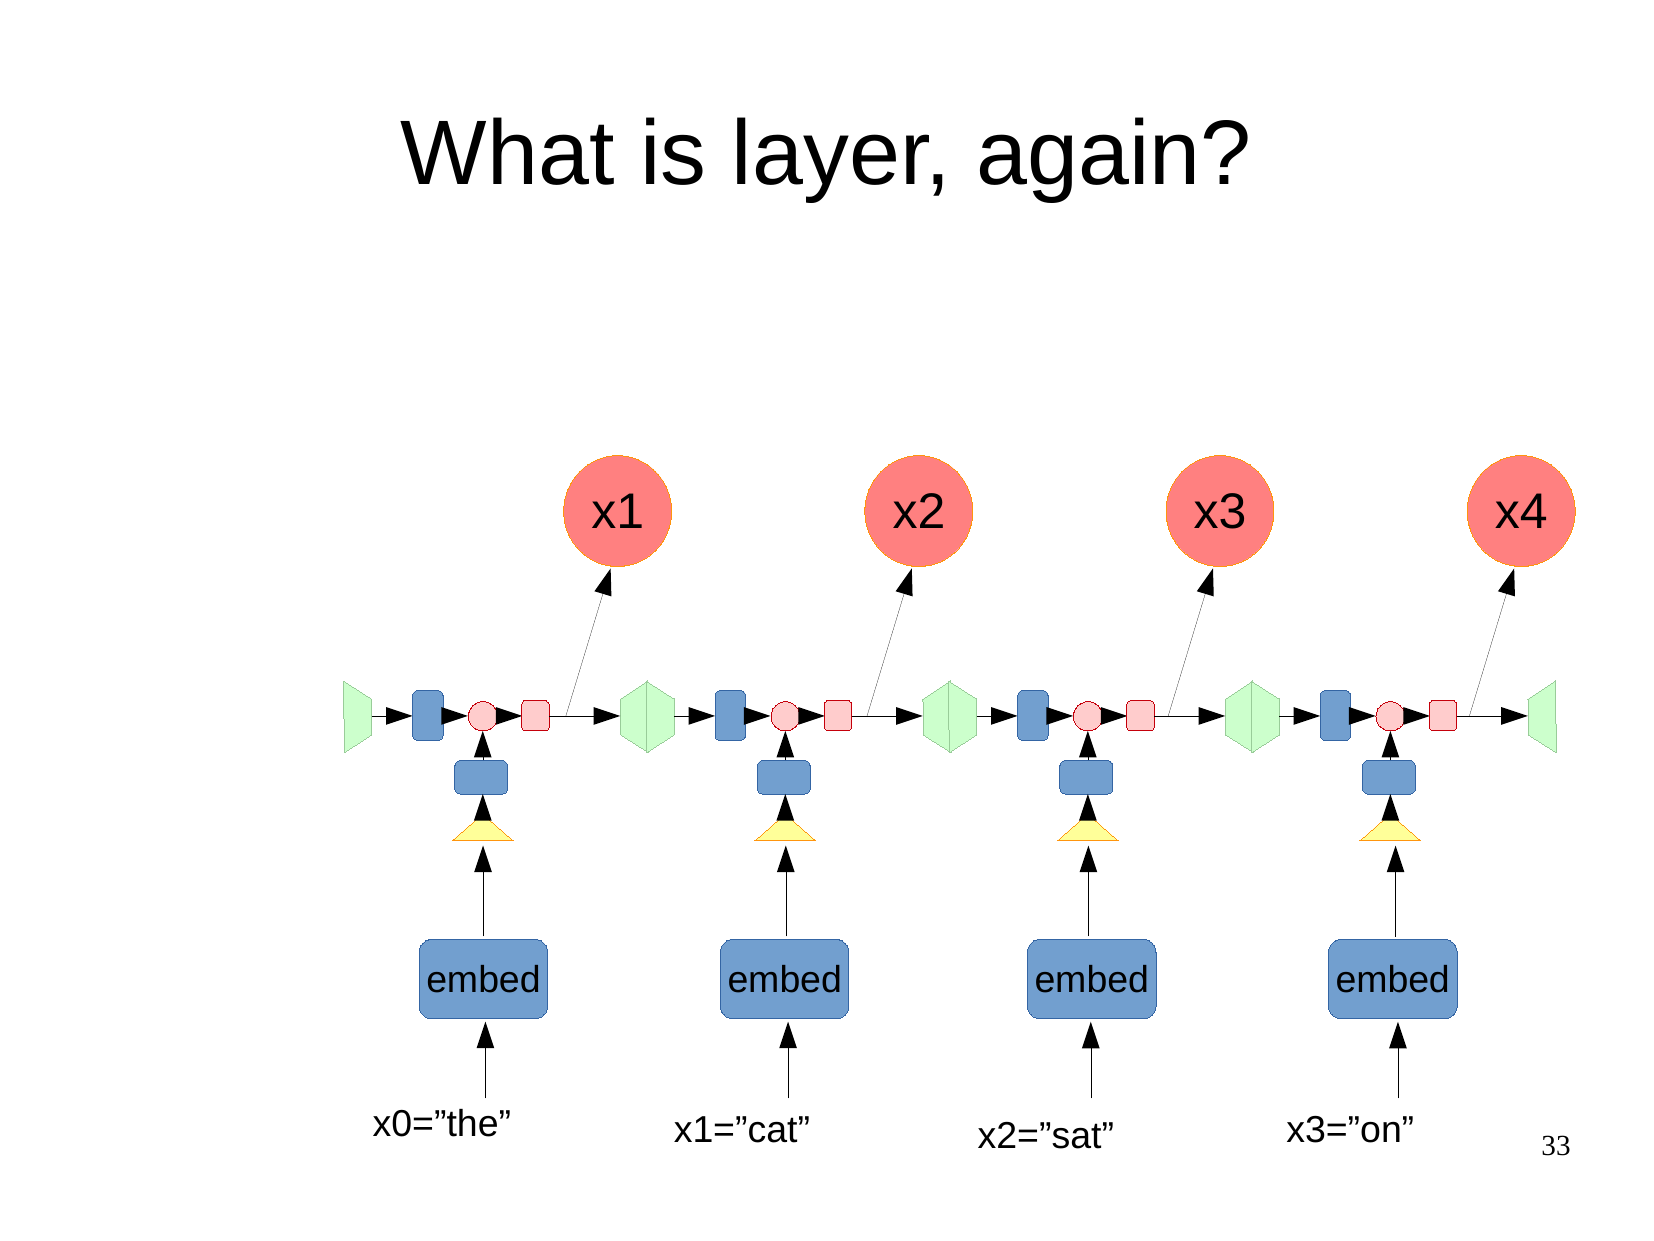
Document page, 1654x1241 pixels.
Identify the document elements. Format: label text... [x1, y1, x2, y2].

text_box x3=”on” [1271, 1101, 1485, 1159]
text_box [1359, 821, 1421, 841]
text_box [454, 760, 508, 795]
text_box [1073, 701, 1100, 731]
text_box [1017, 690, 1049, 741]
text_box x2 [864, 455, 973, 567]
text_box [1375, 701, 1403, 731]
text_box [1362, 760, 1416, 795]
text_box [521, 700, 550, 731]
text_box [1225, 680, 1280, 753]
text_box [412, 690, 444, 741]
text_box x2=”sat” [963, 1107, 1190, 1165]
text_box [620, 680, 675, 753]
text_box [468, 701, 495, 731]
text_box [1059, 760, 1113, 795]
text_box x1 [563, 455, 672, 567]
text_box [757, 760, 811, 795]
text_box embed [1328, 939, 1458, 1019]
text_box [1126, 700, 1155, 731]
title What is layer, again? [82, 49, 1571, 257]
text_box [754, 821, 816, 841]
text_box embed [720, 939, 849, 1019]
text_box [343, 681, 372, 753]
text_box x4 [1467, 455, 1576, 567]
text_box [771, 701, 798, 731]
text_box [1429, 700, 1457, 731]
text_box [1057, 821, 1119, 841]
text_box [824, 700, 852, 731]
text_box [922, 680, 977, 753]
text_box x0=”the” [357, 1095, 568, 1152]
text_box [715, 690, 746, 741]
text_box embed [419, 939, 548, 1019]
text_box [1320, 690, 1351, 741]
text_box x1=”cat” [659, 1101, 869, 1159]
text_box embed [1027, 939, 1157, 1019]
text_box [452, 821, 514, 841]
text_box [1527, 680, 1557, 753]
text_box x3 [1166, 455, 1274, 567]
